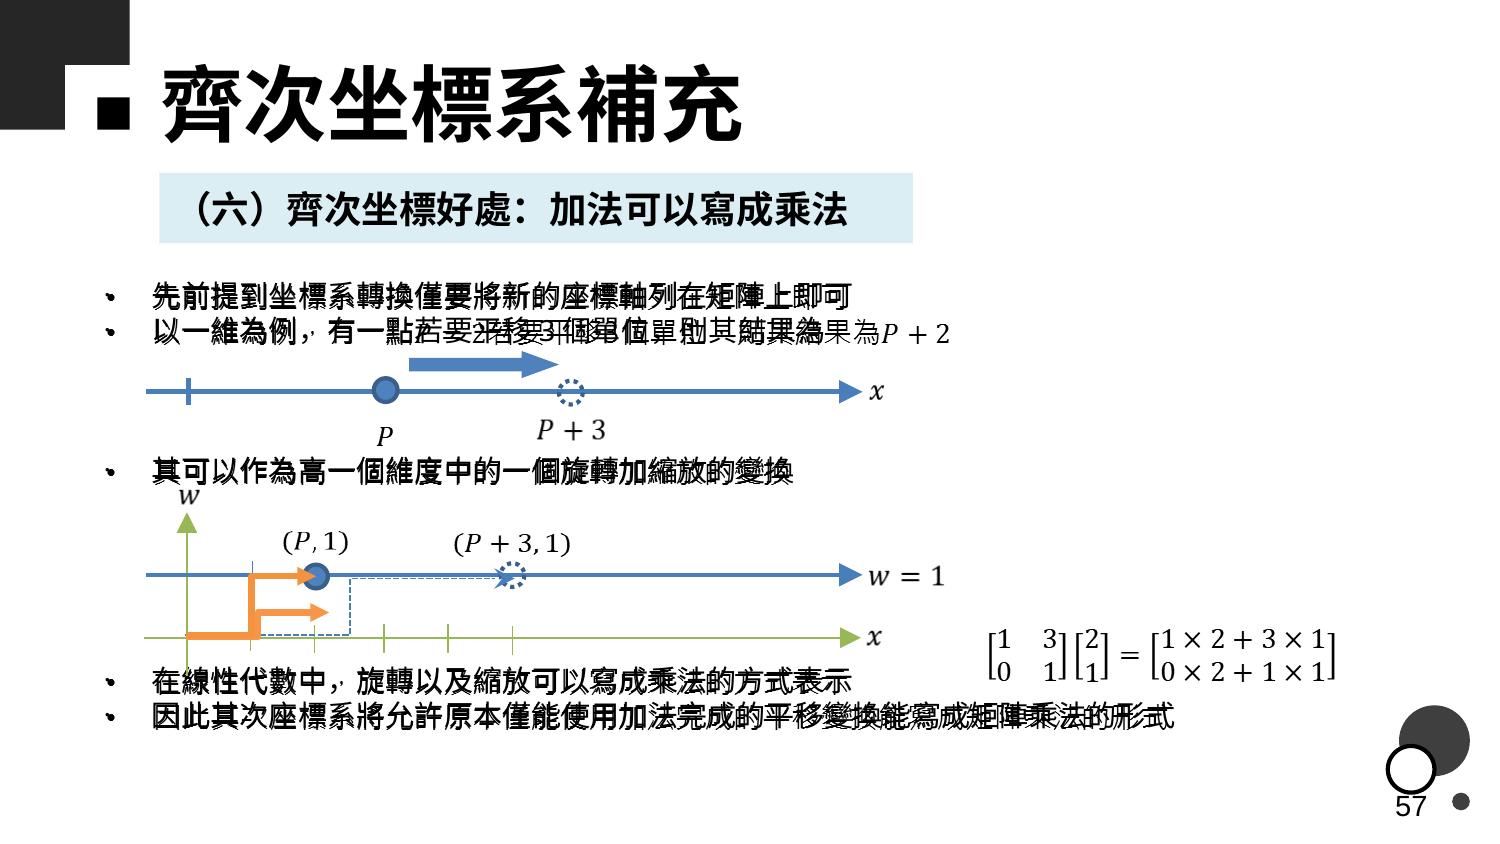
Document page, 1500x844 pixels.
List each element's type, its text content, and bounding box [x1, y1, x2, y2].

text_box [90, 270, 1412, 781]
text_box （六）齊次坐標好處：加法可以寫成乘法 [159, 172, 913, 244]
text_box [97, 97, 130, 130]
slide_number <number> [1092, 782, 1443, 827]
text_box [0, 0, 130, 130]
text_box 齊次坐標系補充 [145, 32, 845, 173]
text_box [1452, 792, 1470, 811]
text_box [1387, 705, 1470, 782]
